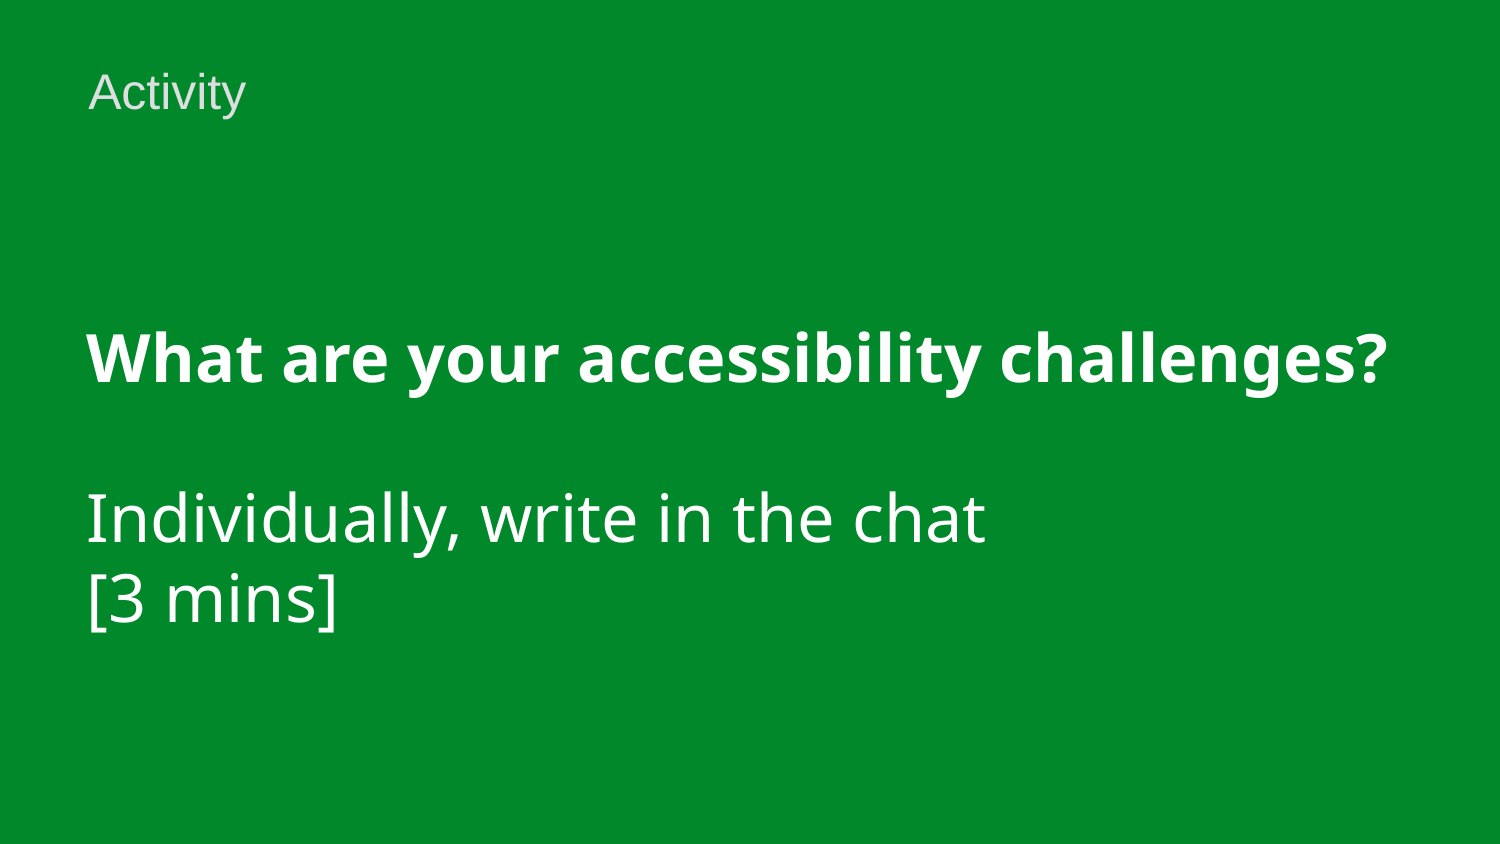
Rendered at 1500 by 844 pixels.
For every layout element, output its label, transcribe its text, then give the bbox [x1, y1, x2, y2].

text_box Activity [99, 79, 111, 95]
text_box What are your accessibility challenges? Individually, write in the chat [3 mins] [83, 108, 1417, 844]
text_box Activity [94, 99, 116, 108]
text_box Activity [73, 44, 1248, 182]
